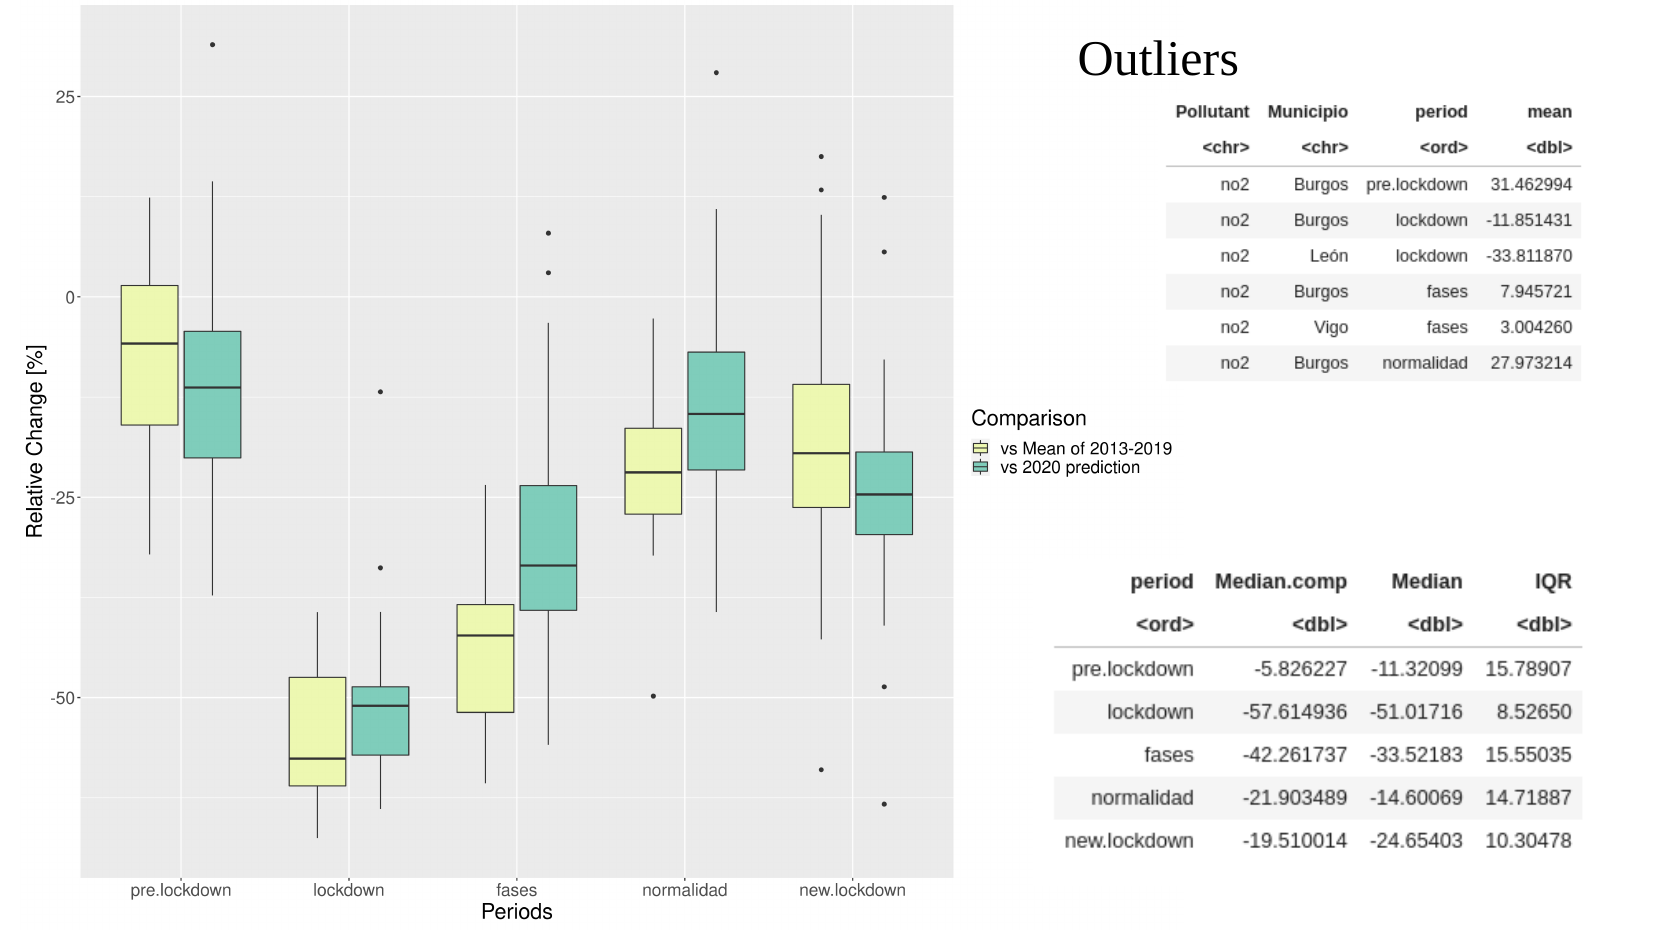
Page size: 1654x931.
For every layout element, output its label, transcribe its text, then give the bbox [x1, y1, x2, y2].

picture [20, 0, 1609, 930]
text_box Outliers [1062, 23, 1270, 94]
